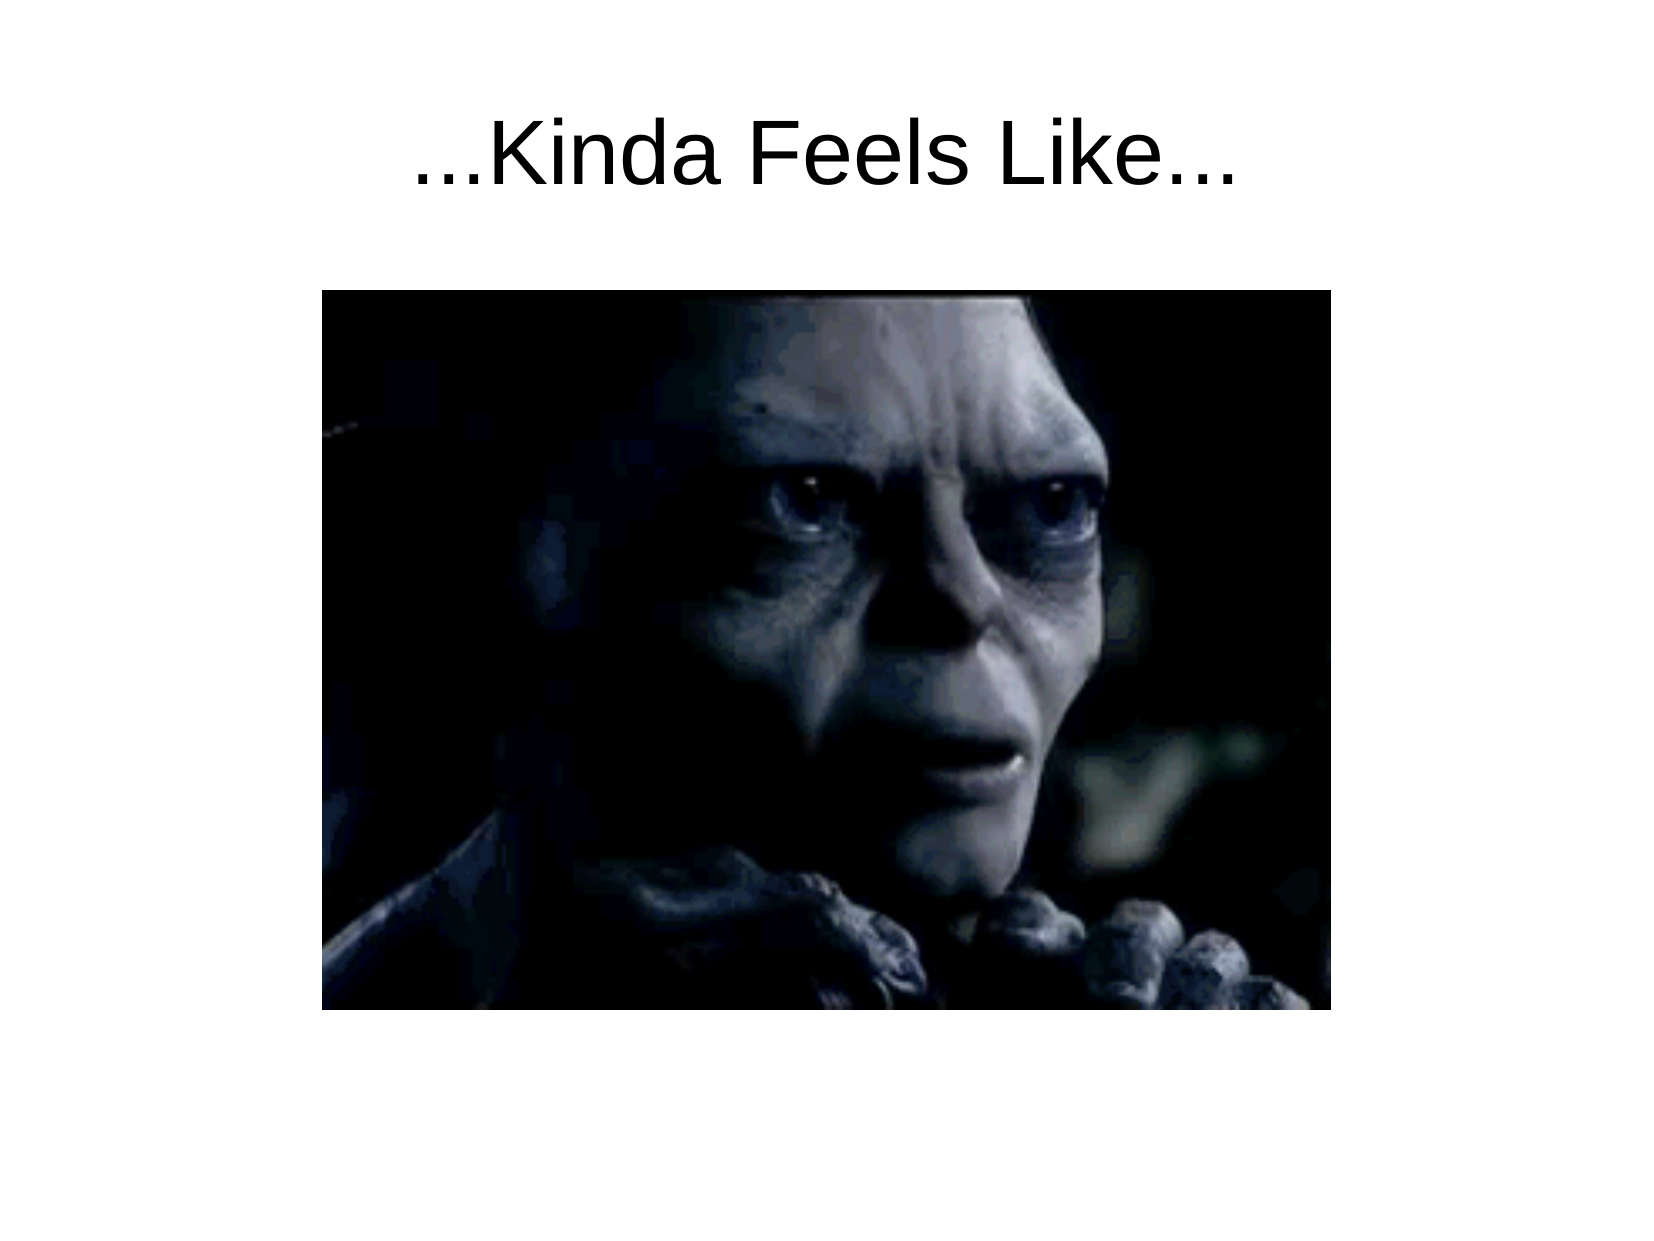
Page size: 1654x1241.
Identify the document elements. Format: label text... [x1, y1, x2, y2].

title ...Kinda Feels Like... [82, 49, 1571, 257]
picture [322, 290, 1331, 1010]
